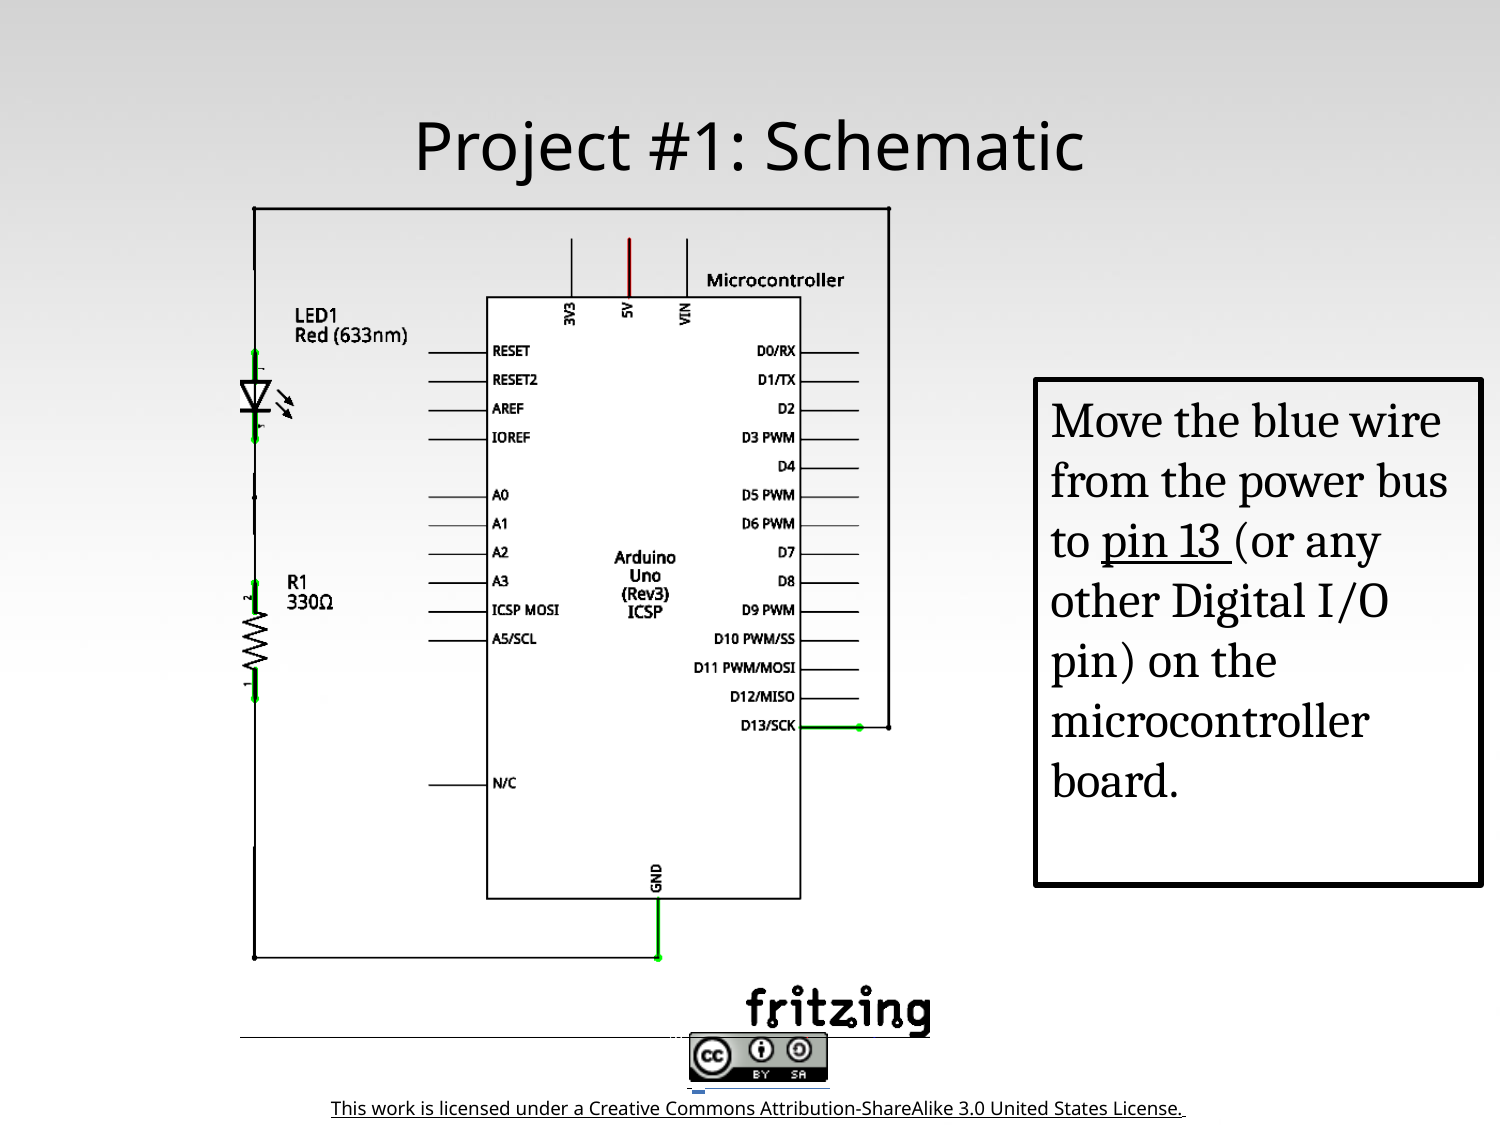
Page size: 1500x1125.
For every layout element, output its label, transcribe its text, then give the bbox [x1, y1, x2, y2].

title Project #1: Schematic [112, 50, 1388, 238]
picture [0, 0, 1500, 1125]
list Move the blue wire from the power bus to pin 13 (or any other Digital I/O pin) on the microcontroller board. [1035, 379, 1481, 886]
